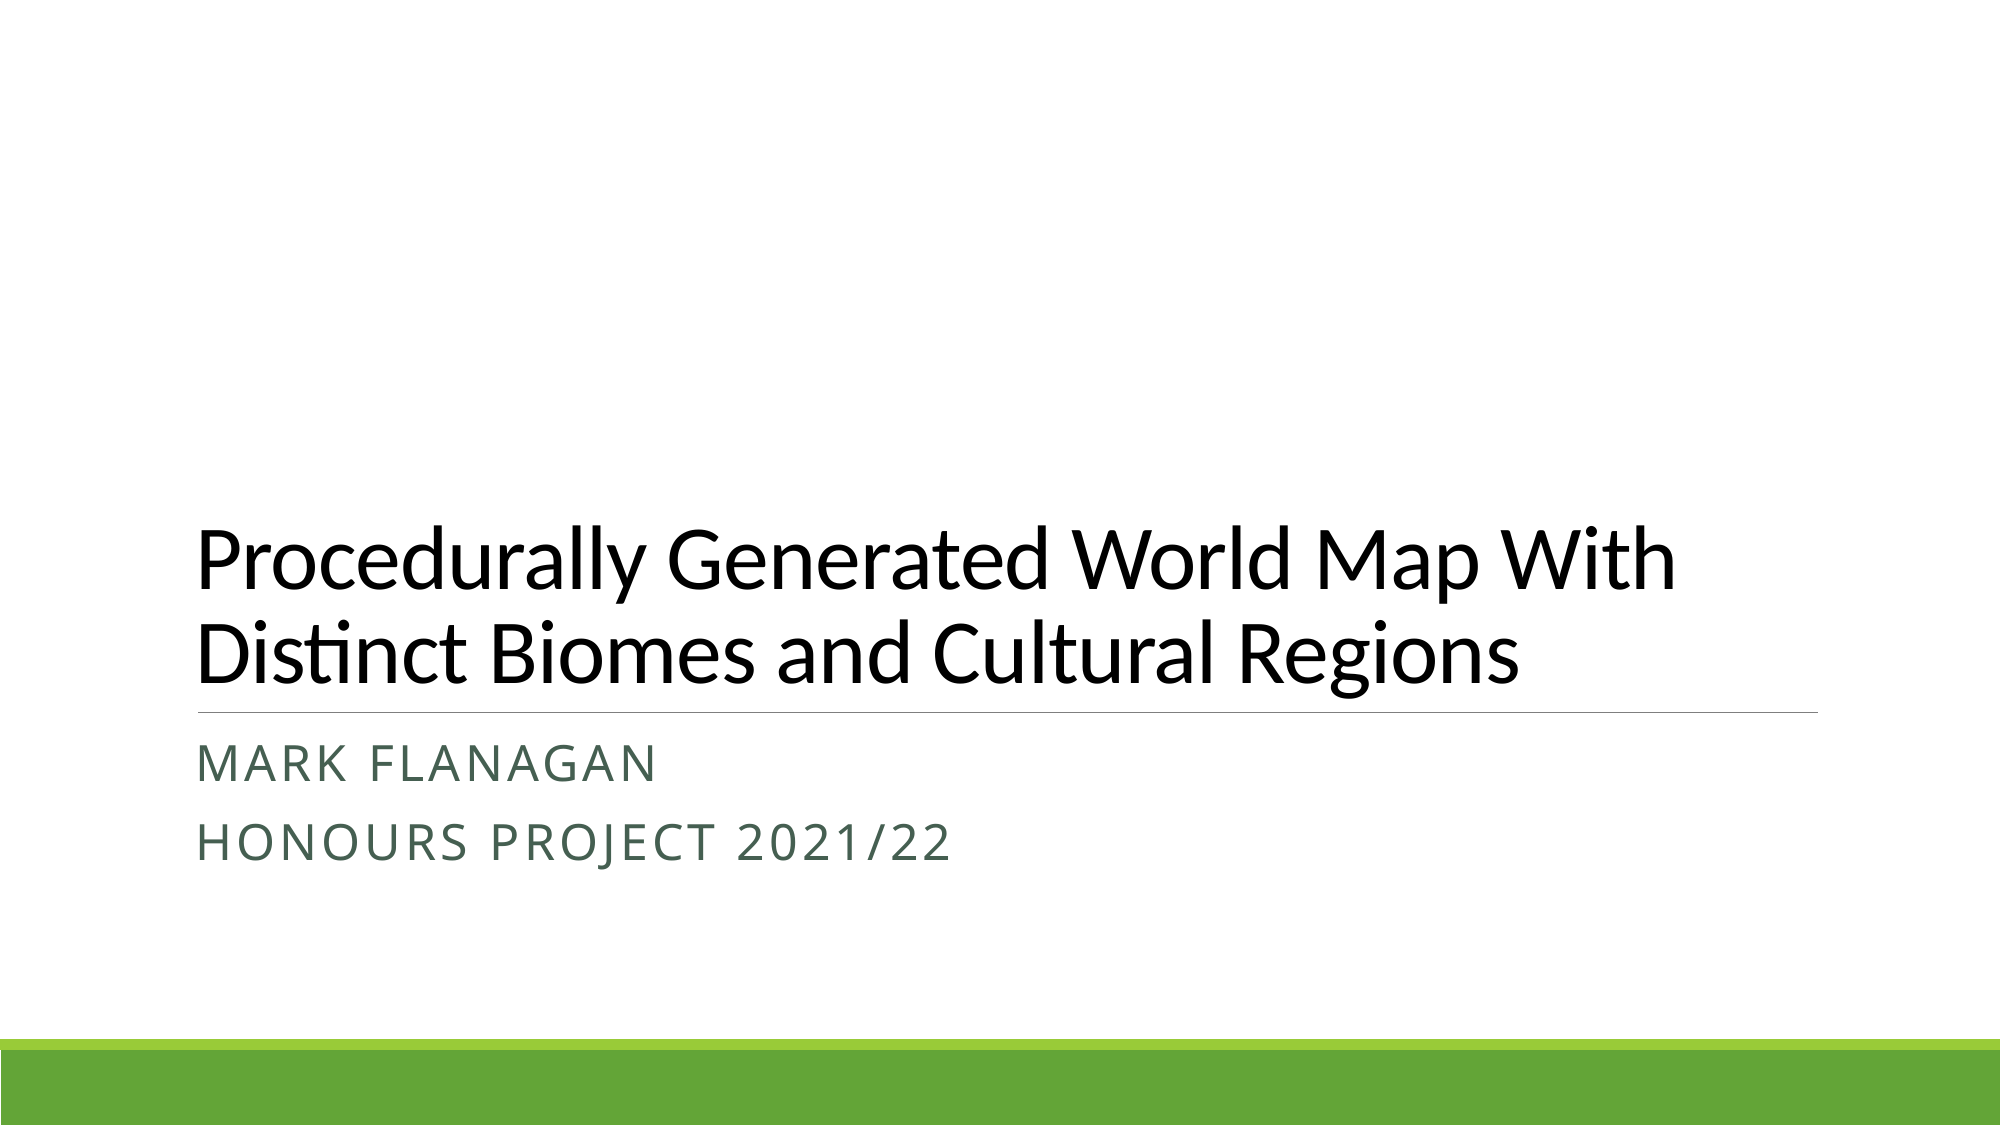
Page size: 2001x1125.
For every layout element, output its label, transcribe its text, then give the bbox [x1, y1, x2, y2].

title Procedurally Generated World Map With Distinct Biomes and Cultural Regions [180, 124, 1831, 710]
subtitle Mark Flanagan Honours Project 2021/22 [180, 730, 1831, 919]
